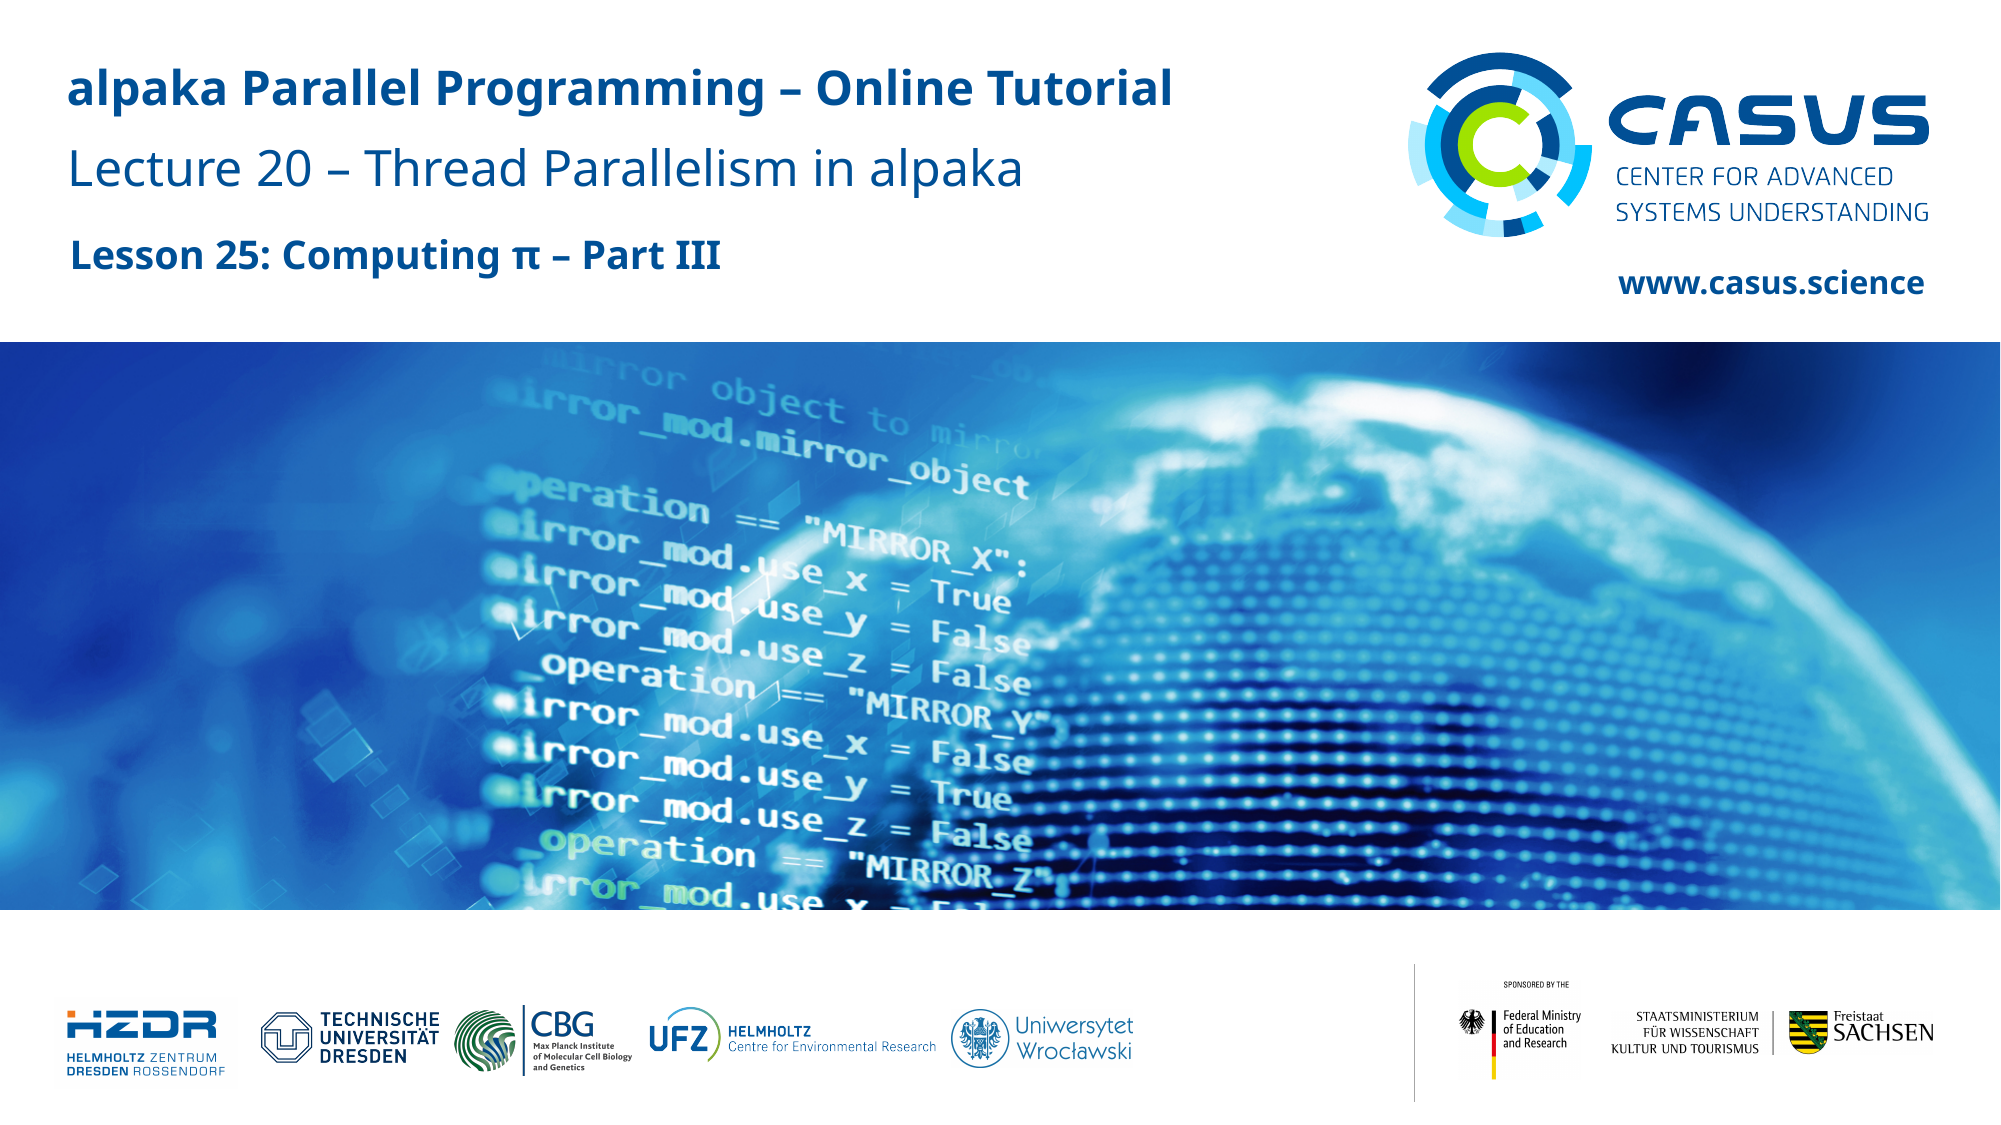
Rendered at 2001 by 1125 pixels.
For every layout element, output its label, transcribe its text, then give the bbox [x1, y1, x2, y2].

picture [1611, 1011, 1933, 1055]
picture [1458, 980, 1581, 1080]
text_box Lesson 25: Computing π – Part III [54, 219, 1377, 289]
subtitle Lecture 20 – Thread Parallelism in alpaka [67, 132, 1390, 202]
picture [454, 982, 1133, 1084]
picture [261, 1012, 439, 1063]
title alpaka Parallel Programming – Online Tutorial [66, 53, 1389, 122]
picture [54, 997, 238, 1089]
picture [1408, 52, 1929, 238]
picture [0, 342, 2001, 910]
